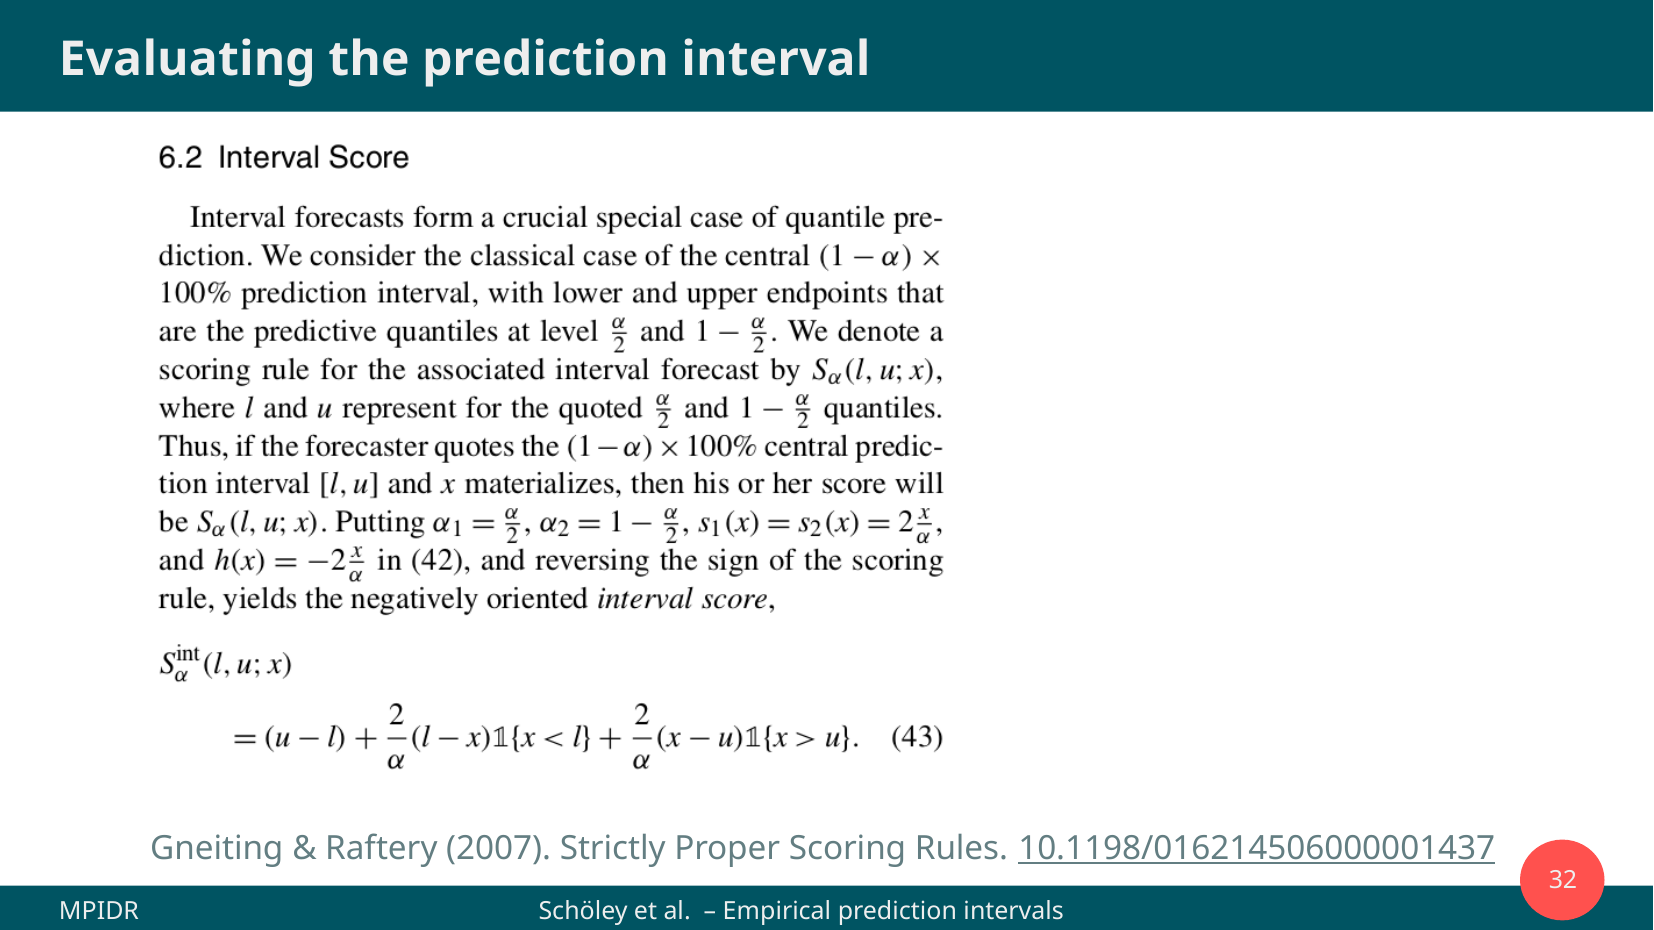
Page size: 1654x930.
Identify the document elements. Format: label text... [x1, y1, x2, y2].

picture [147, 134, 961, 780]
title Evaluating the prediction interval [58, 0, 1594, 117]
text_box Gneiting & Raftery (2007). Strictly Proper Scoring Rules. 10.1198/016214506000001437 [135, 816, 1321, 871]
